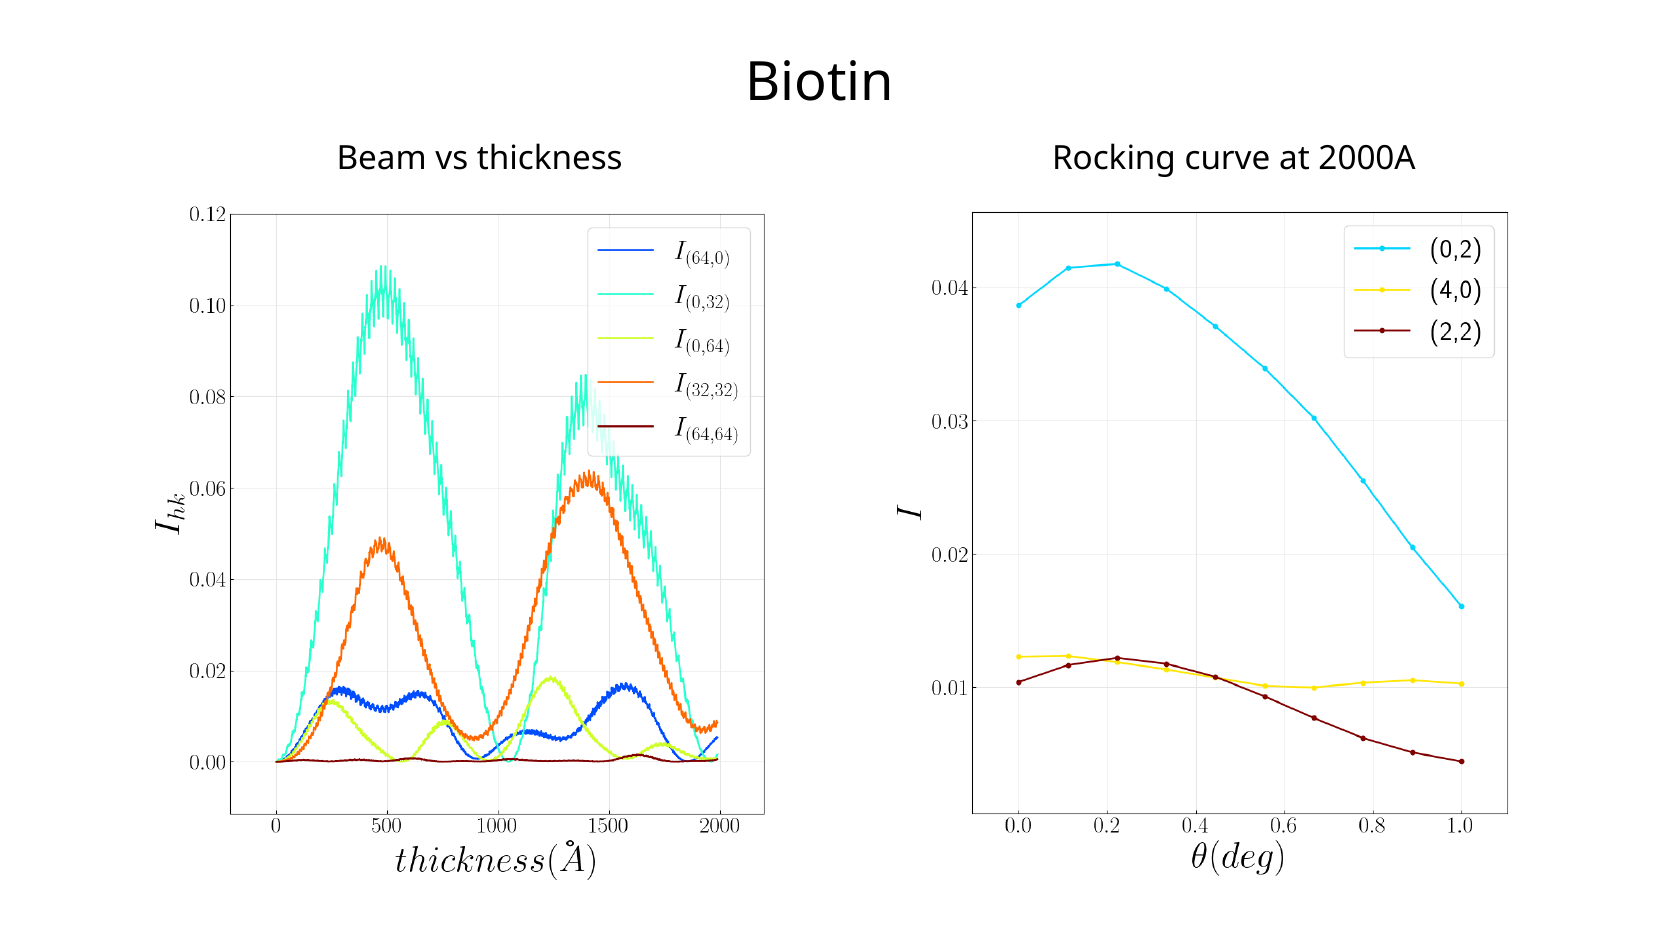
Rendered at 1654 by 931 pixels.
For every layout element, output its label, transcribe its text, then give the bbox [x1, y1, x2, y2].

picture [132, 167, 783, 889]
title Beam vs thickness [289, 106, 680, 207]
picture [874, 168, 1527, 886]
title Biotin [0, 0, 1654, 160]
title Rocking curve at 2000A [1039, 106, 1430, 207]
